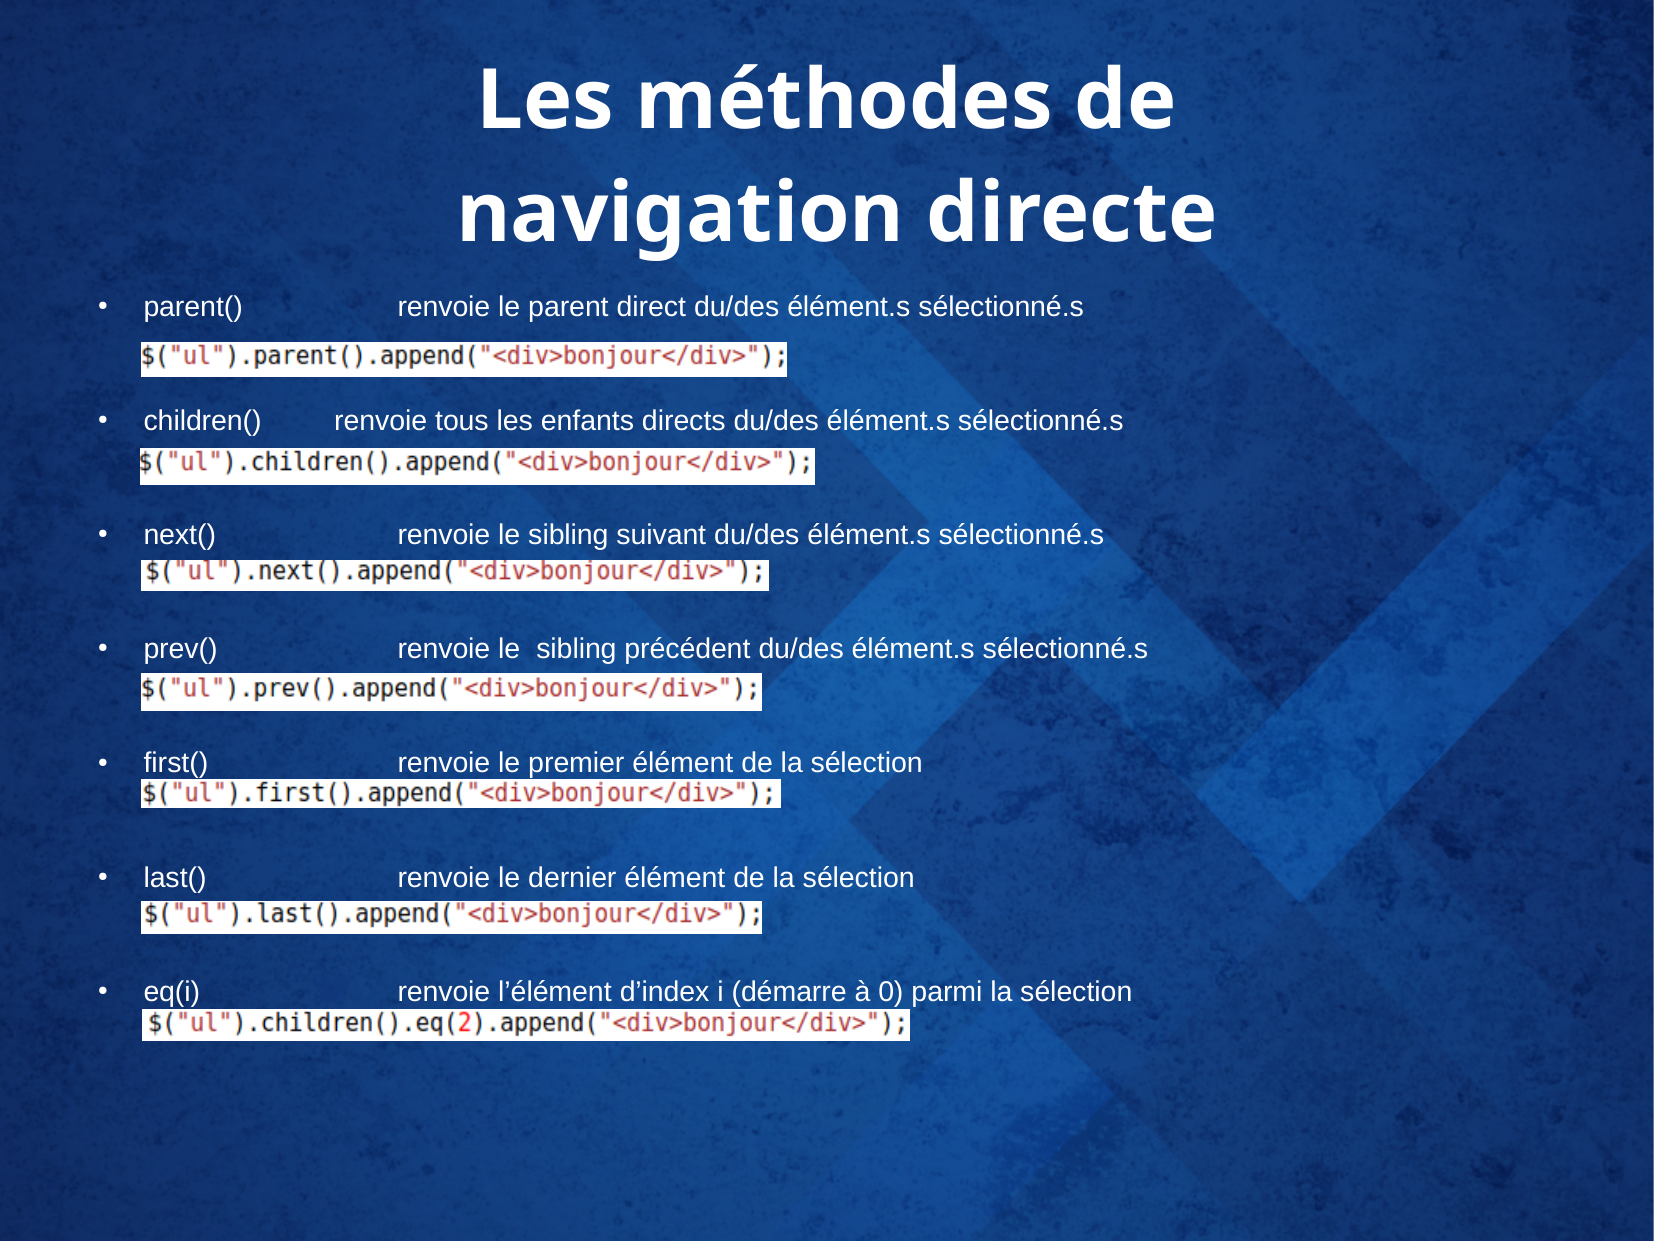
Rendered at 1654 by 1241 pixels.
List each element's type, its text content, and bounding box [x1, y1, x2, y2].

picture [0, 0, 1654, 1241]
title Les méthodes de navigation directe [82, 49, 1571, 257]
list parent() renvoie le parent direct du/des élément.s sélectionné.s children() renvoie tous les enfants directs du/des élément.s sélectionné.s next() renvoie le sibling suivant du/des élément.s sélectionné.s prev() renvoie le sibling précédent du/des élément.s sélectionné.s first() renvoie le premier élément de la sélection last() renvoie le dernier élément de la sélection eq(i) renvoie l’élément d’index i (démarre à 0) parmi la sélection [82, 290, 1538, 1010]
